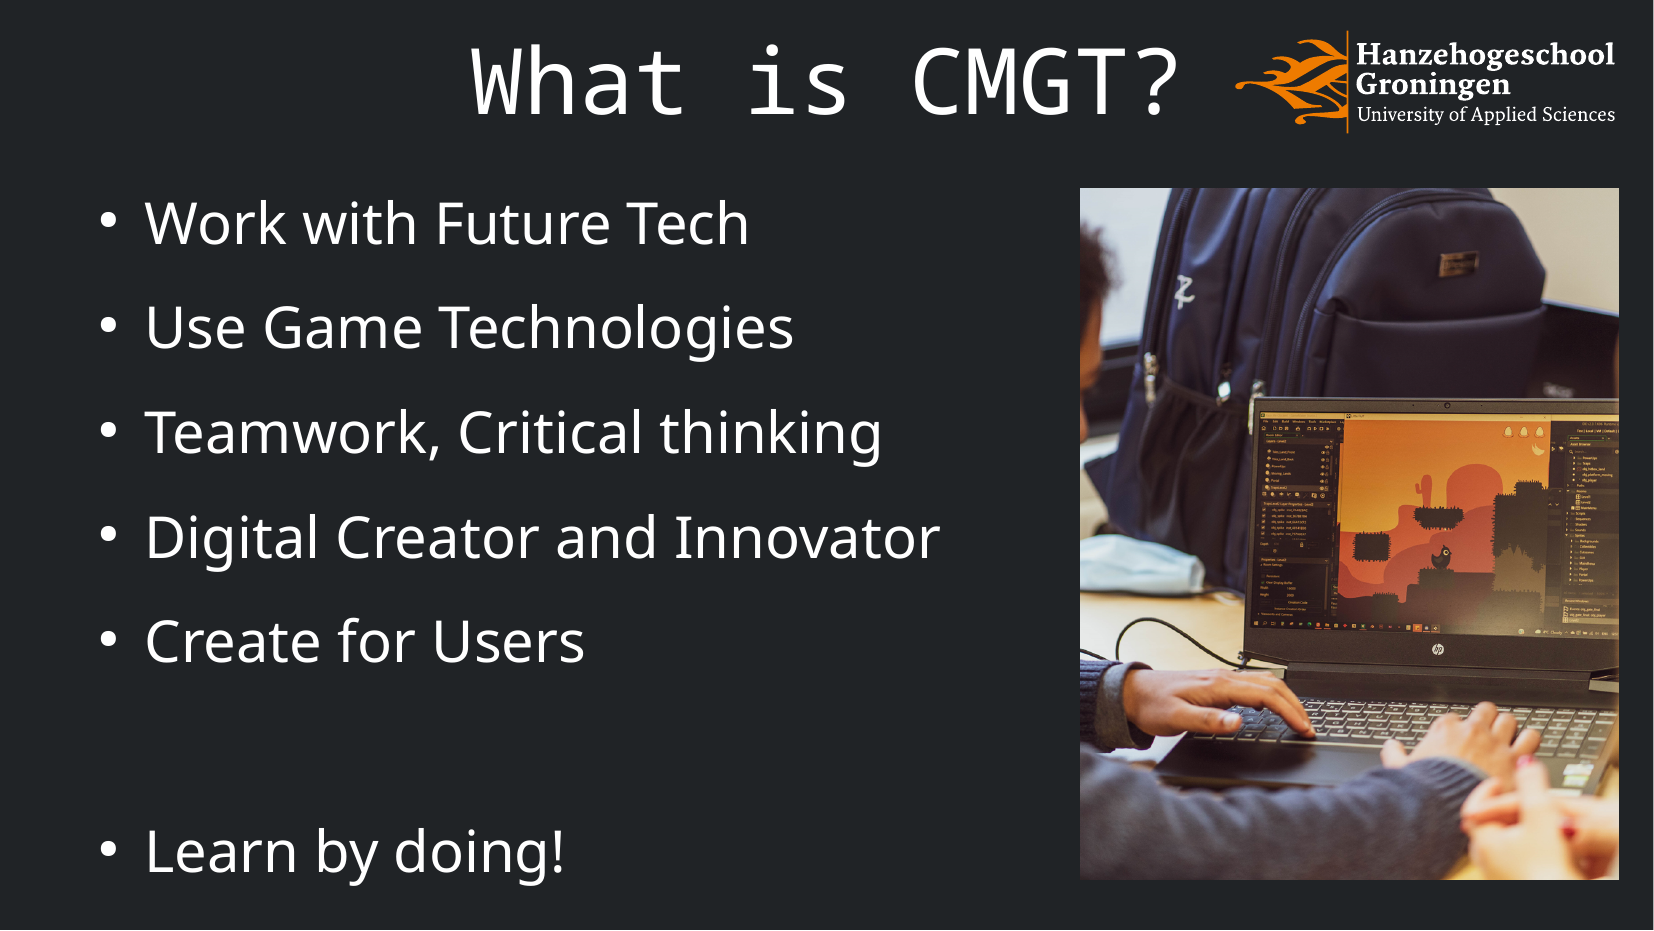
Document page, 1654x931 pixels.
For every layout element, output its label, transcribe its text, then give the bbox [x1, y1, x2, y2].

picture [1234, 29, 1619, 135]
title What is CMGT? [82, 1, 1571, 157]
list Work with Future Tech Use Game Technologies Teamwork, Critical thinking Digital Creator and Innovator Create for Users Learn by doing! [82, 182, 1571, 898]
picture [1080, 188, 1619, 880]
